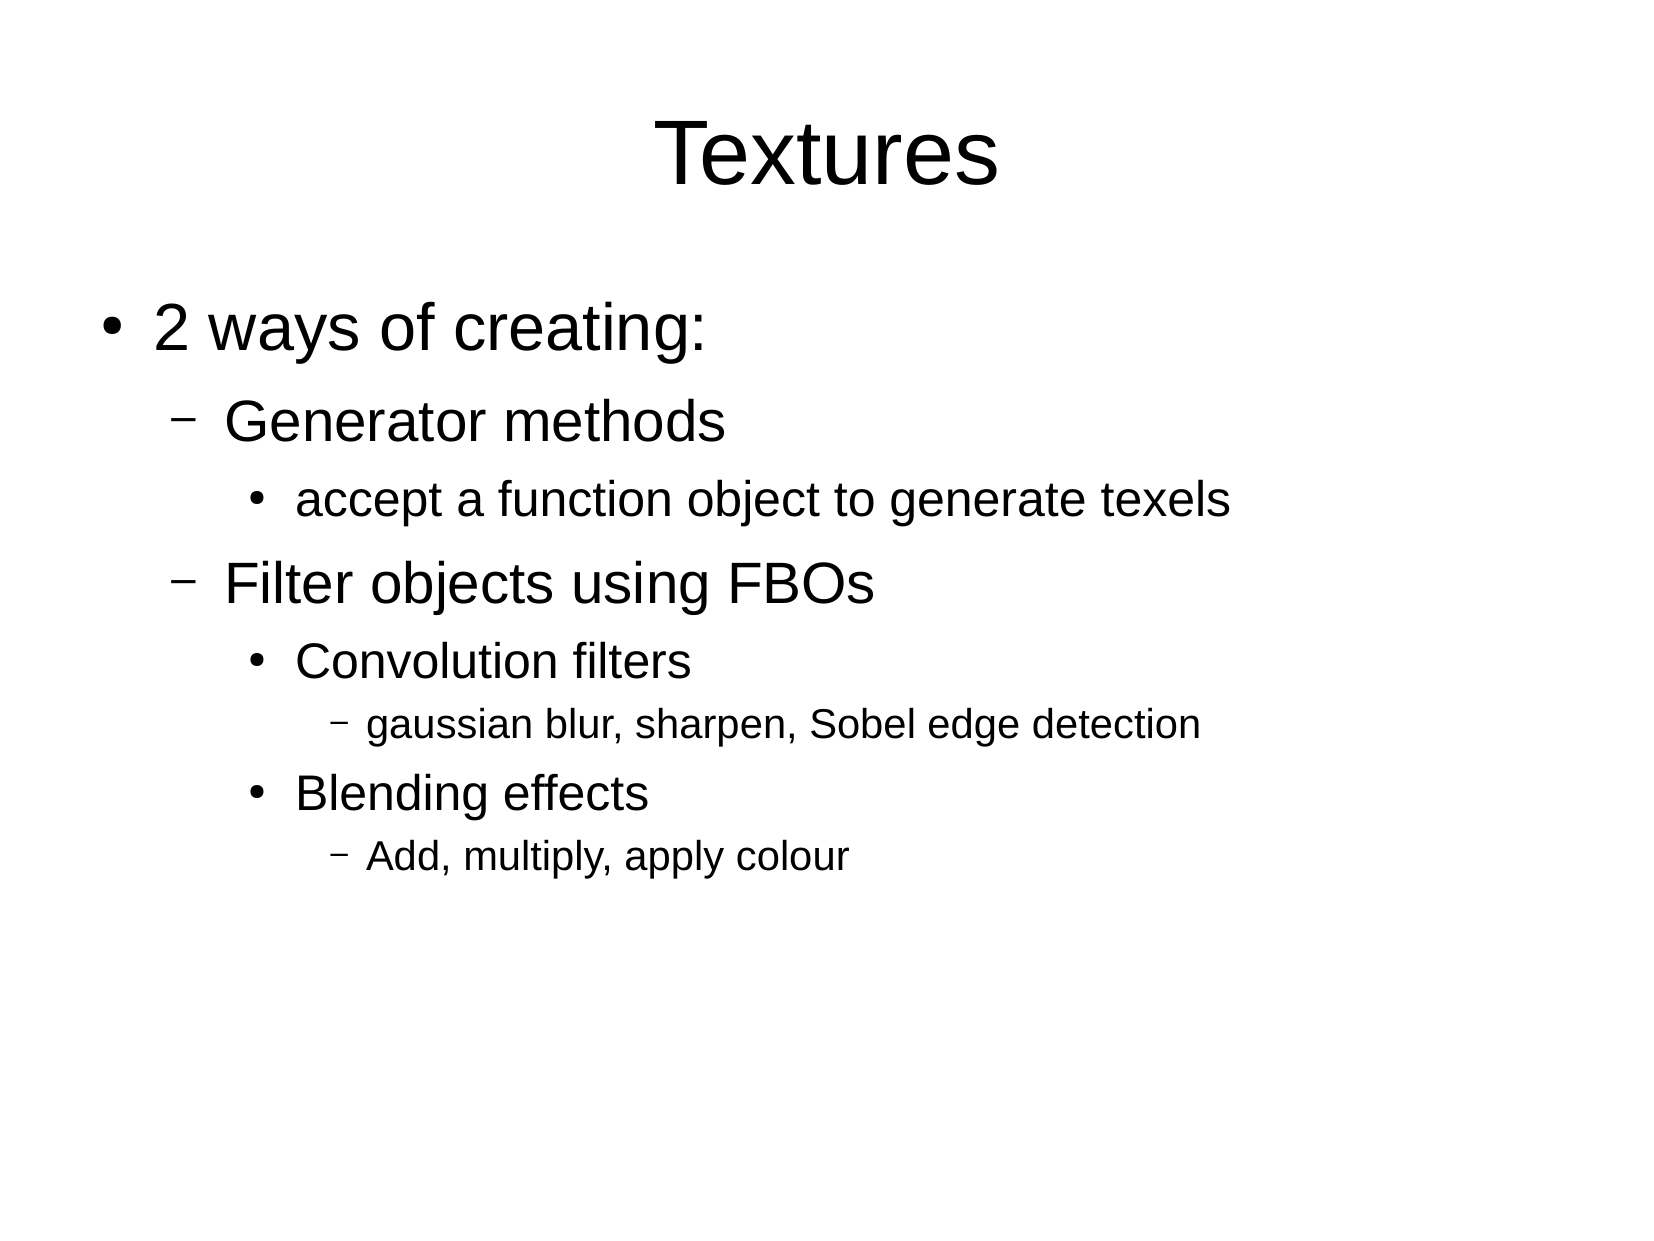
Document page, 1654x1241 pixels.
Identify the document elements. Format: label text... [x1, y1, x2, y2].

title Textures [82, 49, 1571, 257]
list 2 ways of creating: Generator methods accept a function object to generate texels Filter objects using FBOs Convolution filters gaussian blur, sharpen, Sobel edge detection Blending effects Add, multiply, apply colour [82, 290, 1571, 1010]
